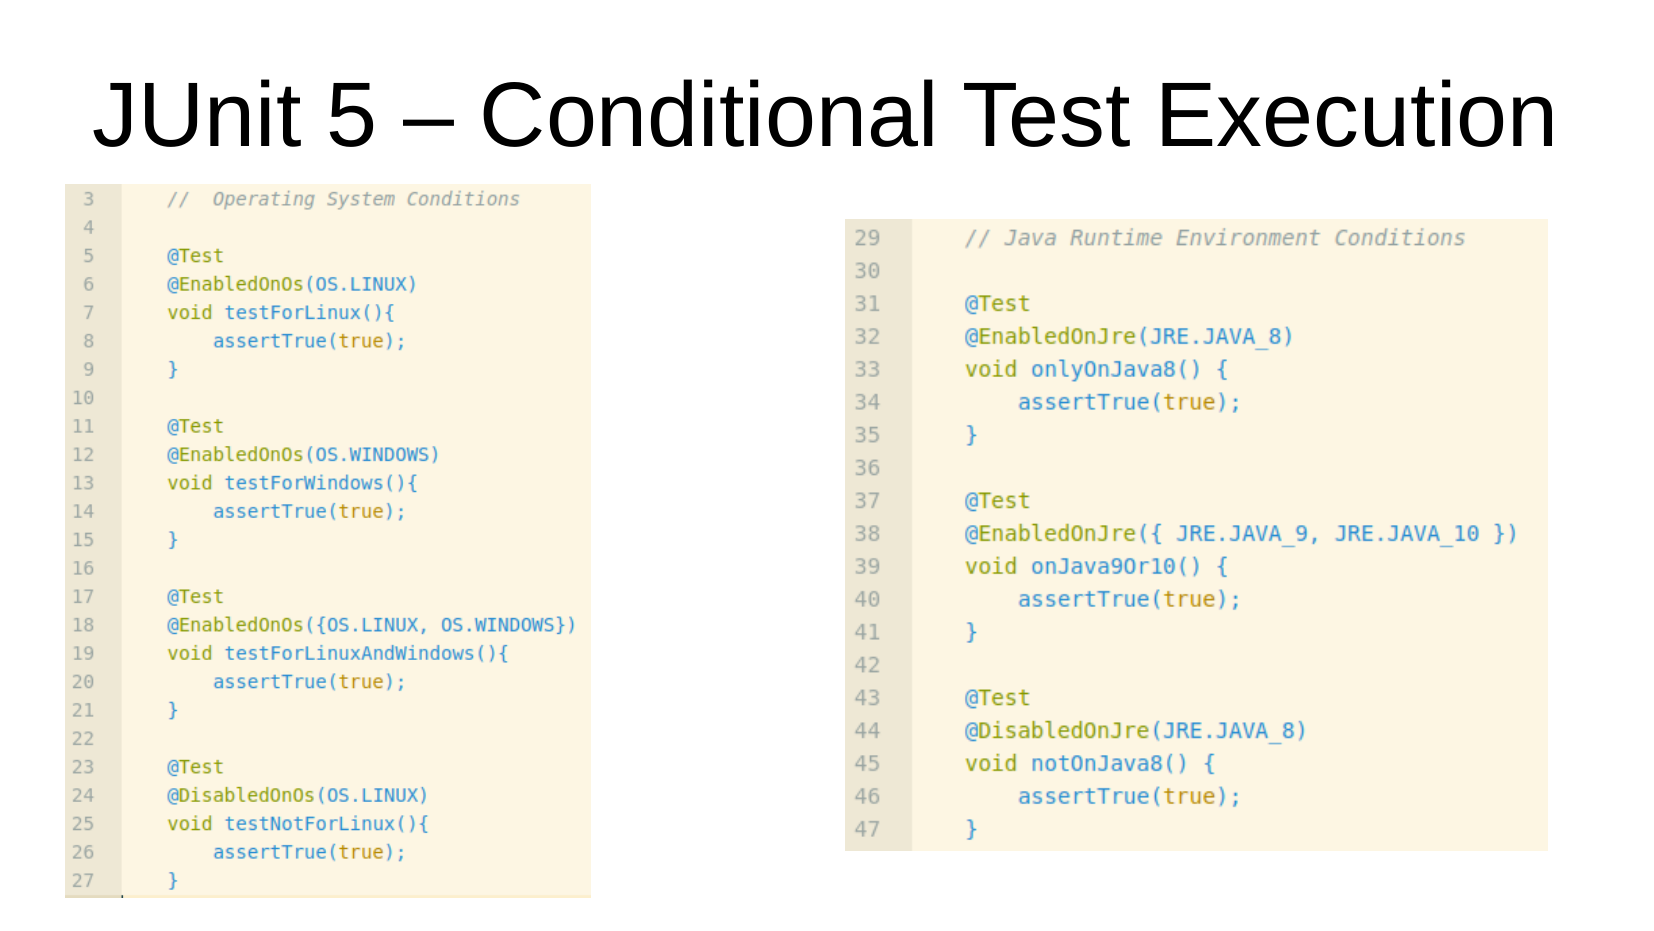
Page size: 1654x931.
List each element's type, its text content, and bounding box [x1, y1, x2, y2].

picture [65, 184, 591, 898]
title JUnit 5 – Conditional Test Execution [82, 37, 1571, 193]
picture [845, 219, 1548, 851]
